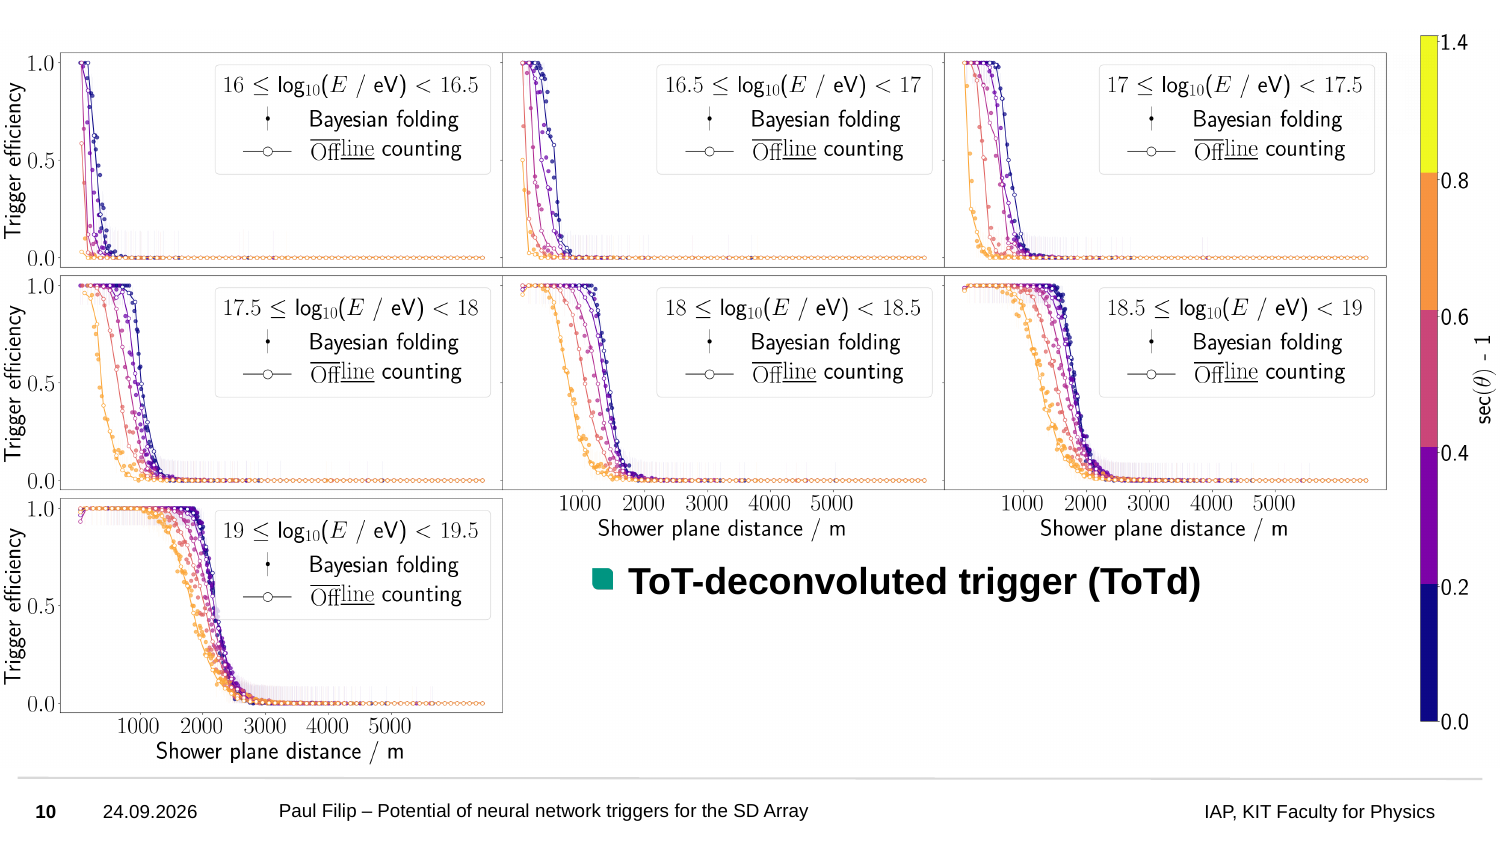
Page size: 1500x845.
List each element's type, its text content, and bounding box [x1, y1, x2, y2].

picture [0, 29, 1500, 768]
list ToT-deconvoluted trigger (ToTd) [544, 562, 1388, 751]
